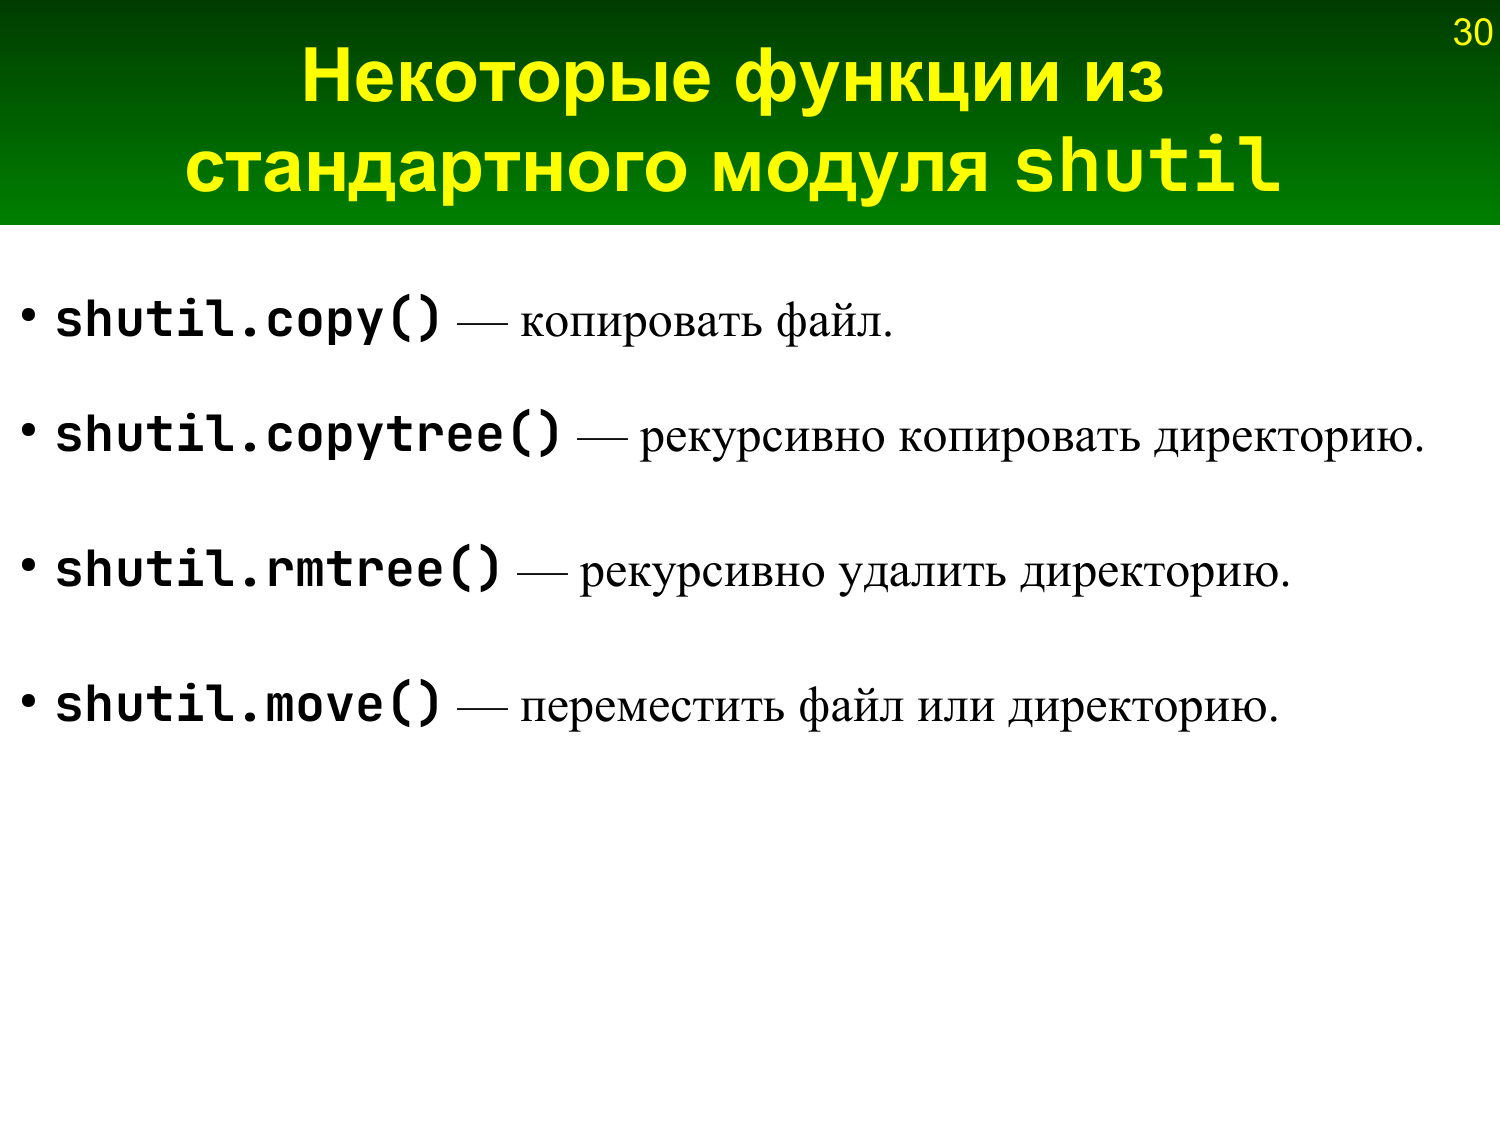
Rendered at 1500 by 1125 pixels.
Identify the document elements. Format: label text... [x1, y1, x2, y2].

text_box shutil.copy() — копировать файл. shutil.copytree() — рекурсивно копировать директорию. shutil.rmtree() — рекурсивно удалить директорию. shutil.move() — переместить файл или директорию. [19, 248, 1478, 1034]
title Некоторые функции из стандартного модуля shutil [35, 18, 1432, 215]
